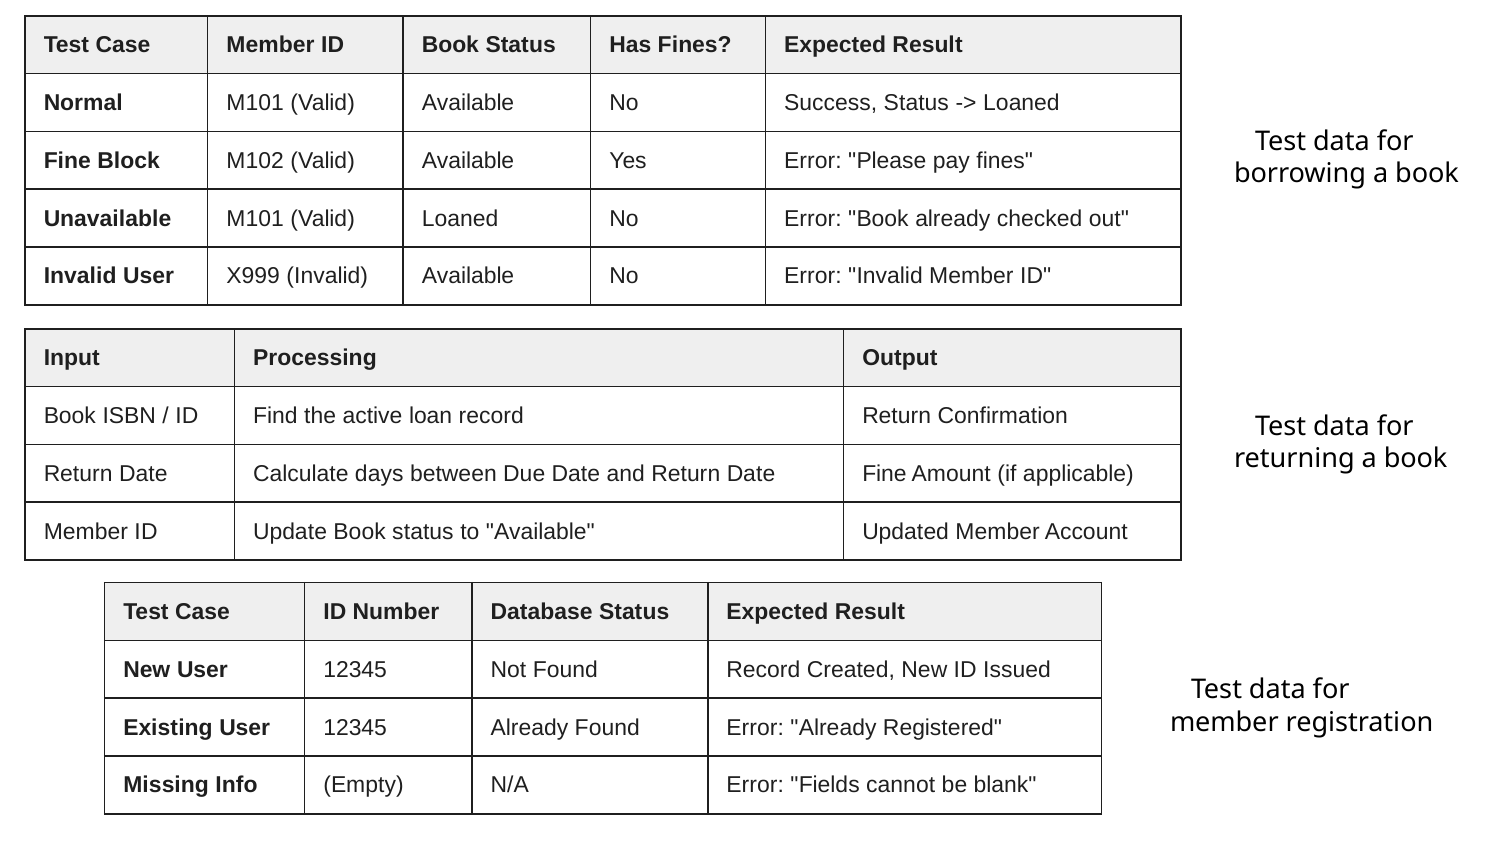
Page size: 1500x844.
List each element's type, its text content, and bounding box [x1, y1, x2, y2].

table_header Expected Result [709, 583, 1101, 640]
table_header Output [844, 330, 1180, 386]
table_cell Error: "Invalid Member ID" [766, 248, 1180, 304]
table_header Expected Result [766, 17, 1180, 73]
table_cell No [591, 248, 765, 304]
table_cell Find the active loan record [235, 387, 843, 444]
table_cell X999 (Invalid) [208, 248, 402, 304]
table_header Member ID [208, 17, 402, 73]
table_cell Error: "Please pay fines" [766, 132, 1180, 188]
table_cell No [591, 74, 765, 131]
table_cell Book ISBN / ID [26, 387, 234, 444]
table_cell M101 (Valid) [208, 74, 402, 131]
table_cell Return Date [26, 445, 234, 501]
table_cell M101 (Valid) [208, 190, 402, 246]
table_cell Unavailable [26, 190, 207, 246]
table_cell Calculate days between Due Date and Return Date [235, 445, 843, 501]
table_header ID Number [305, 583, 471, 640]
table_cell 12345 [305, 699, 471, 755]
table_cell N/A [473, 757, 707, 813]
table_cell Already Found [473, 699, 707, 755]
text_box Test data for member registration [1155, 656, 1452, 760]
table_header Test Case [26, 17, 207, 73]
table_cell No [591, 190, 765, 246]
table_cell Existing User [105, 699, 304, 755]
table_cell Member ID [26, 503, 234, 559]
table_cell Record Created, New ID Issued [709, 641, 1101, 697]
table_cell M102 (Valid) [208, 132, 402, 188]
table_cell New User [105, 641, 304, 697]
table_cell Normal [26, 74, 207, 131]
table_cell Available [404, 74, 590, 131]
table_cell Success, Status -> Loaned [766, 74, 1180, 131]
text_box Test data for borrowing a book [1219, 107, 1500, 211]
table_cell Yes [591, 132, 765, 188]
table_cell Missing Info [105, 757, 304, 813]
table_cell Error: "Fields cannot be blank" [709, 757, 1101, 813]
table_header Input [26, 330, 234, 386]
table_cell Updated Member Account [844, 503, 1180, 559]
table_cell Update Book status to "Available" [235, 503, 843, 559]
table_cell Available [404, 248, 590, 304]
table_header Database Status [473, 583, 707, 640]
table_cell Return Confirmation [844, 387, 1180, 444]
text_box Test data for returning a book [1219, 393, 1500, 496]
table_cell Fine Amount (if applicable) [844, 445, 1180, 501]
table_header Has Fines? [591, 17, 765, 73]
table_cell Error: "Book already checked out" [766, 190, 1180, 246]
table_cell (Empty) [305, 757, 471, 813]
table_header Book Status [404, 17, 590, 73]
table_cell Invalid User [26, 248, 207, 304]
table_cell Error: "Already Registered" [709, 699, 1101, 755]
table_header Processing [235, 330, 843, 386]
table_cell 12345 [305, 641, 471, 697]
table_cell Not Found [473, 641, 707, 697]
table_cell Fine Block [26, 132, 207, 188]
table_header Test Case [105, 583, 304, 640]
table_cell Available [404, 132, 590, 188]
table_cell Loaned [404, 190, 590, 246]
